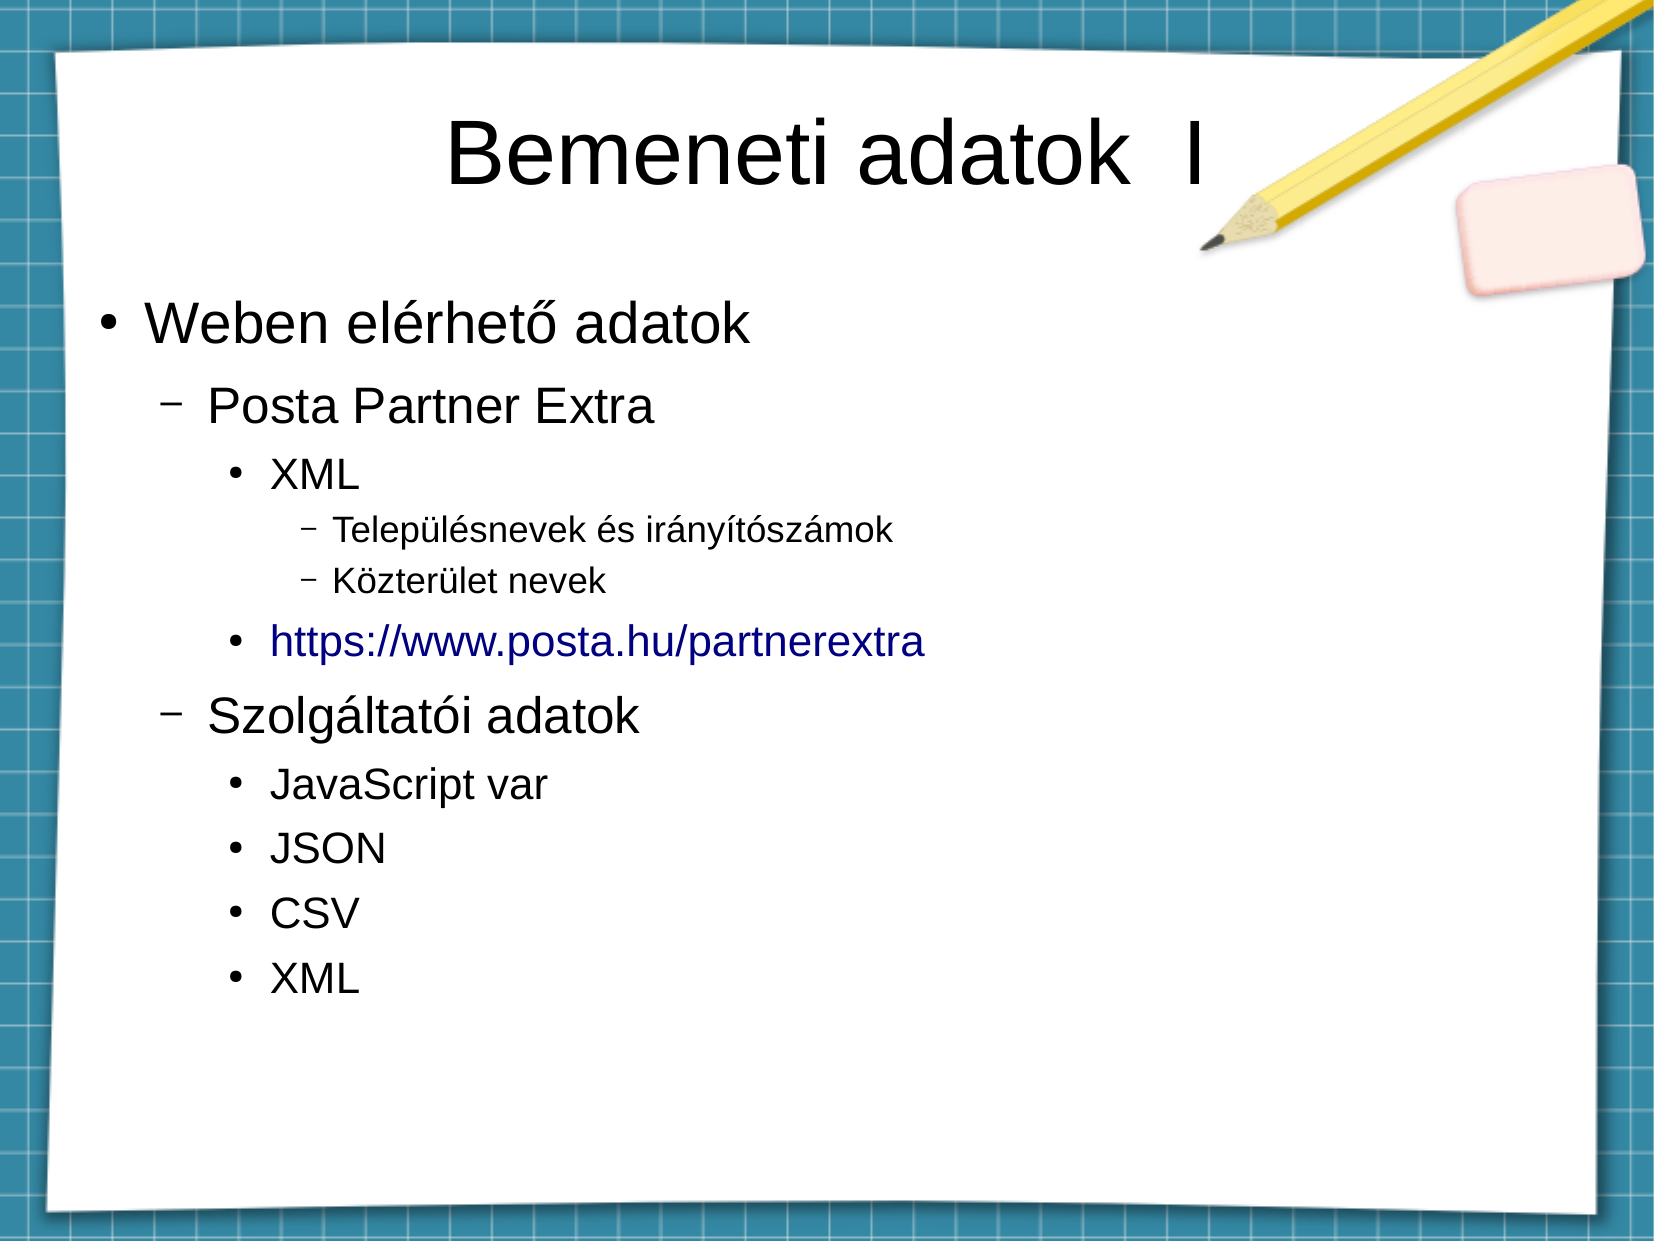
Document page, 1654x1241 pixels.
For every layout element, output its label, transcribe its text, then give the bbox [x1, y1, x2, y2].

title Bemeneti adatok I [82, 49, 1571, 257]
list Weben elérhető adatok Posta Partner Extra XML Településnevek és irányítószámok Közterület nevek https://www.posta.hu/partnerextra Szolgáltatói adatok JavaScript var JSON CSV XML [82, 290, 1571, 1010]
picture [0, 0, 1654, 1241]
